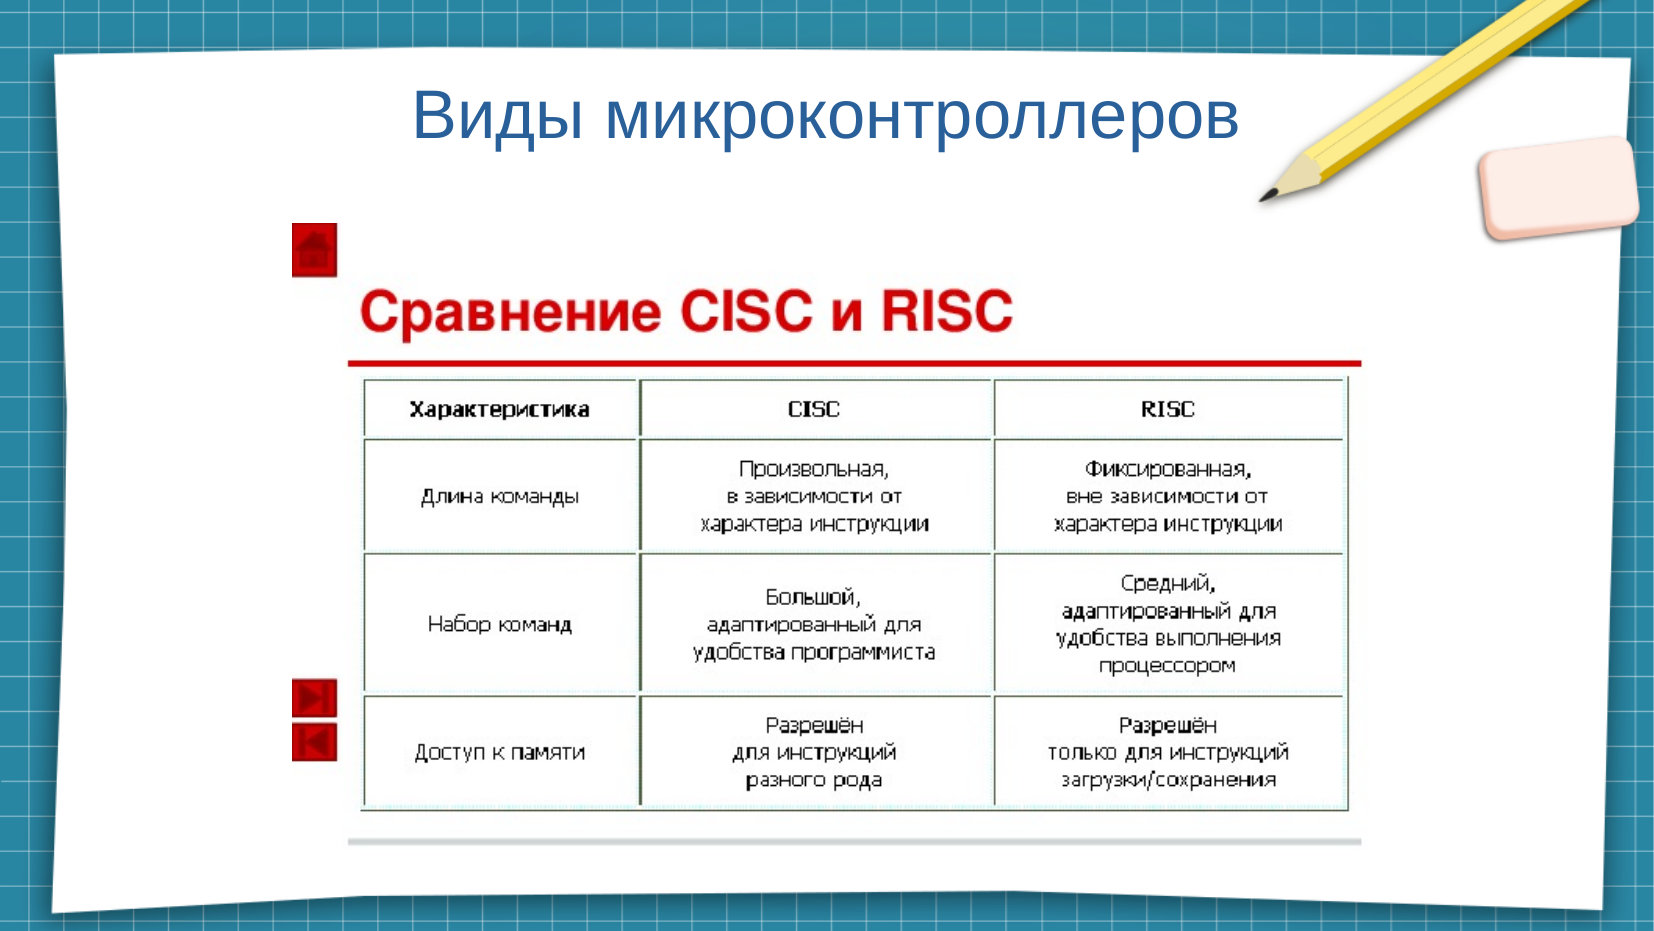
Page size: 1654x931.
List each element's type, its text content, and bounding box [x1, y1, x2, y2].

picture [0, 0, 1654, 931]
title Виды микроконтроллеров [82, 37, 1571, 193]
